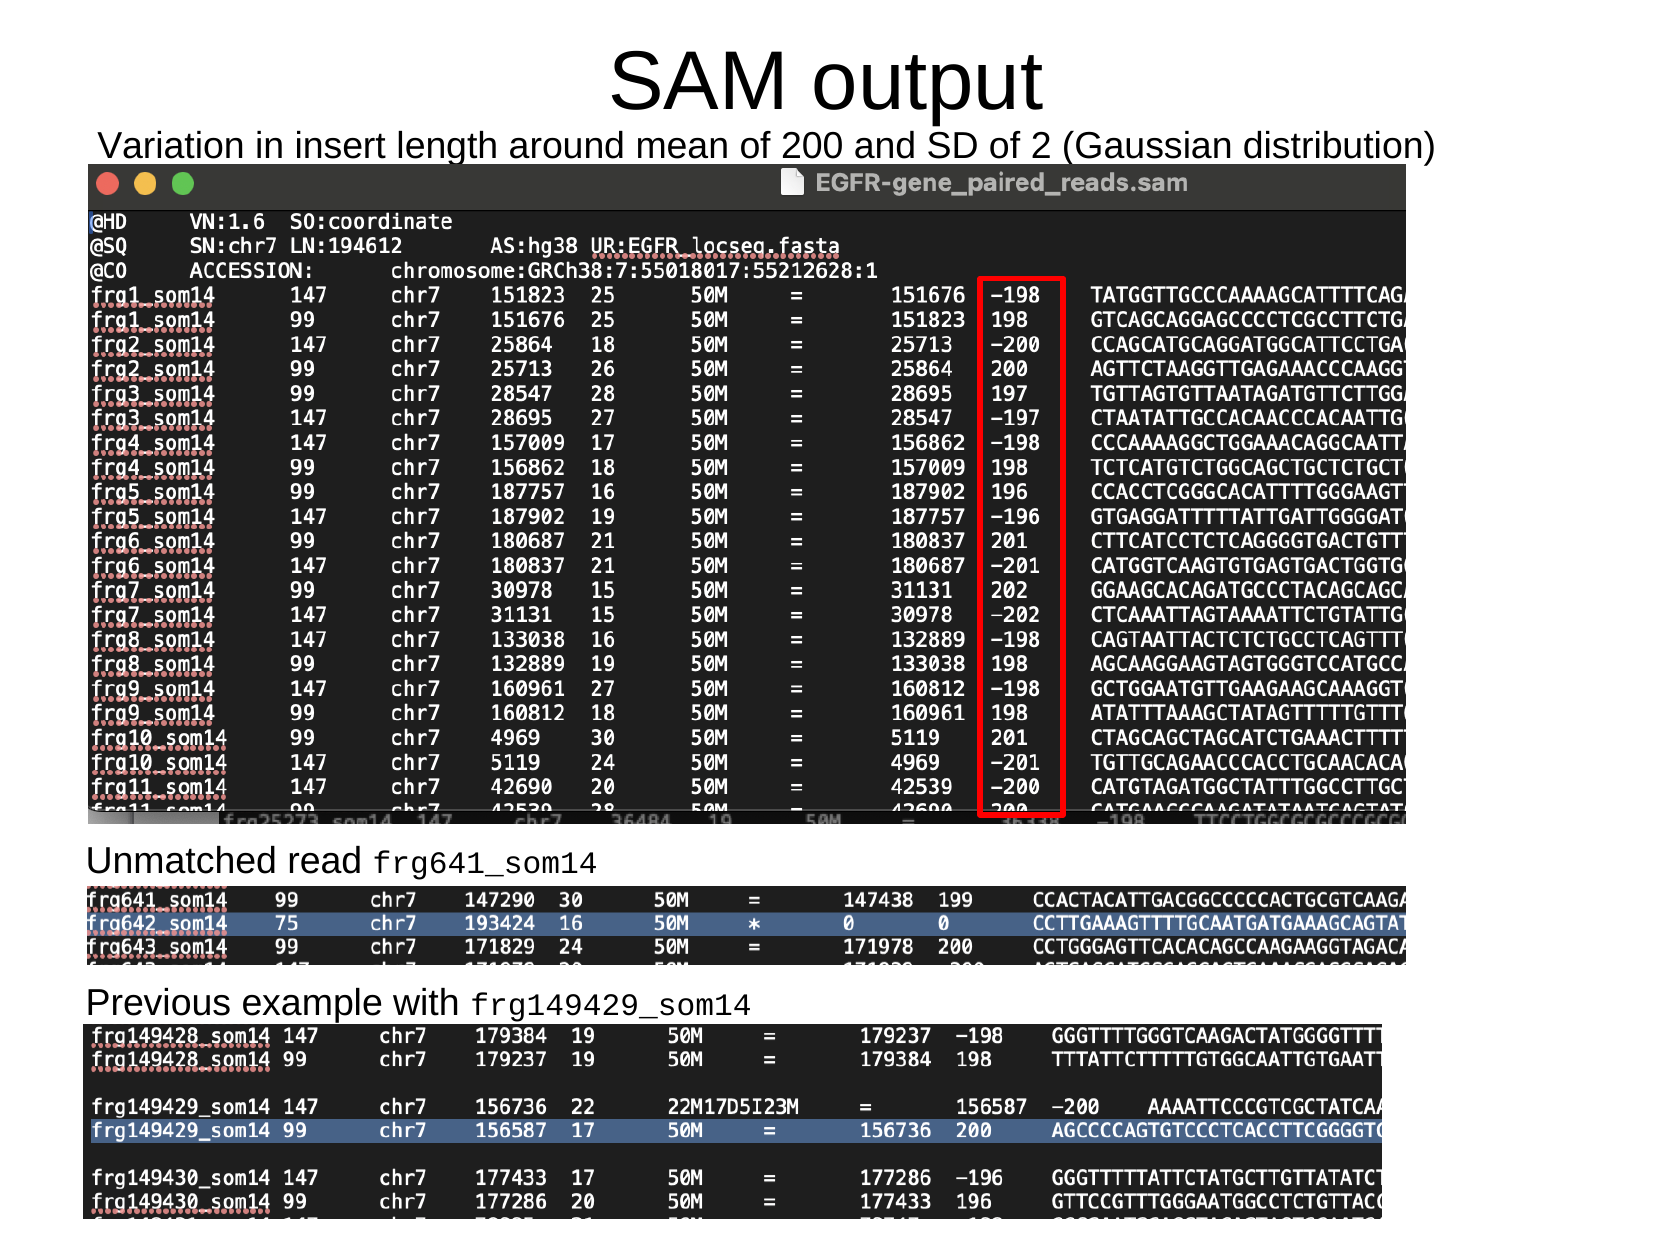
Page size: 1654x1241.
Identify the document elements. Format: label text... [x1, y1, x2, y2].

picture [83, 1024, 1382, 1219]
text_box Variation in insert length around mean of 200 and SD of 2 (Gaussian distribution) [82, 118, 1559, 184]
text_box Unmatched read frg641_som14 [70, 832, 1548, 898]
text_box Previous example with frg149429_som14 [70, 974, 1548, 1040]
title SAM output [82, 0, 1570, 185]
picture [88, 164, 1406, 824]
picture [87, 886, 1406, 965]
